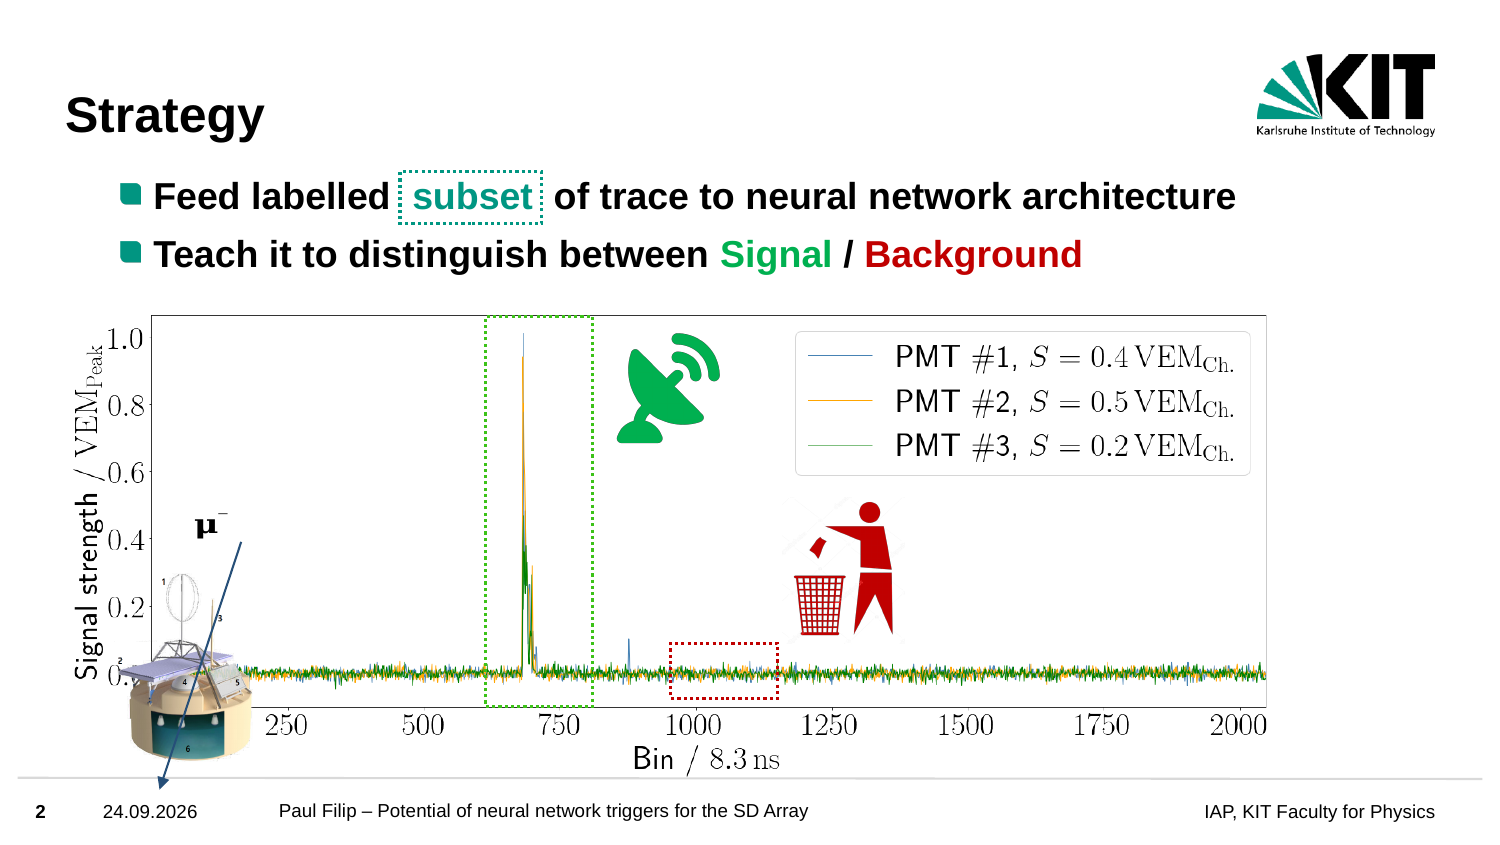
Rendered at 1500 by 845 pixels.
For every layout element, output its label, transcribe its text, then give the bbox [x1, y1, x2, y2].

picture [1257, 54, 1435, 137]
chart [194, 508, 229, 541]
title Strategy [64, 48, 1192, 144]
picture [67, 310, 1274, 781]
list Feed labelled subset of trace to neural network architecture Teach it to distinguish between Signal / Background [76, 177, 1424, 754]
